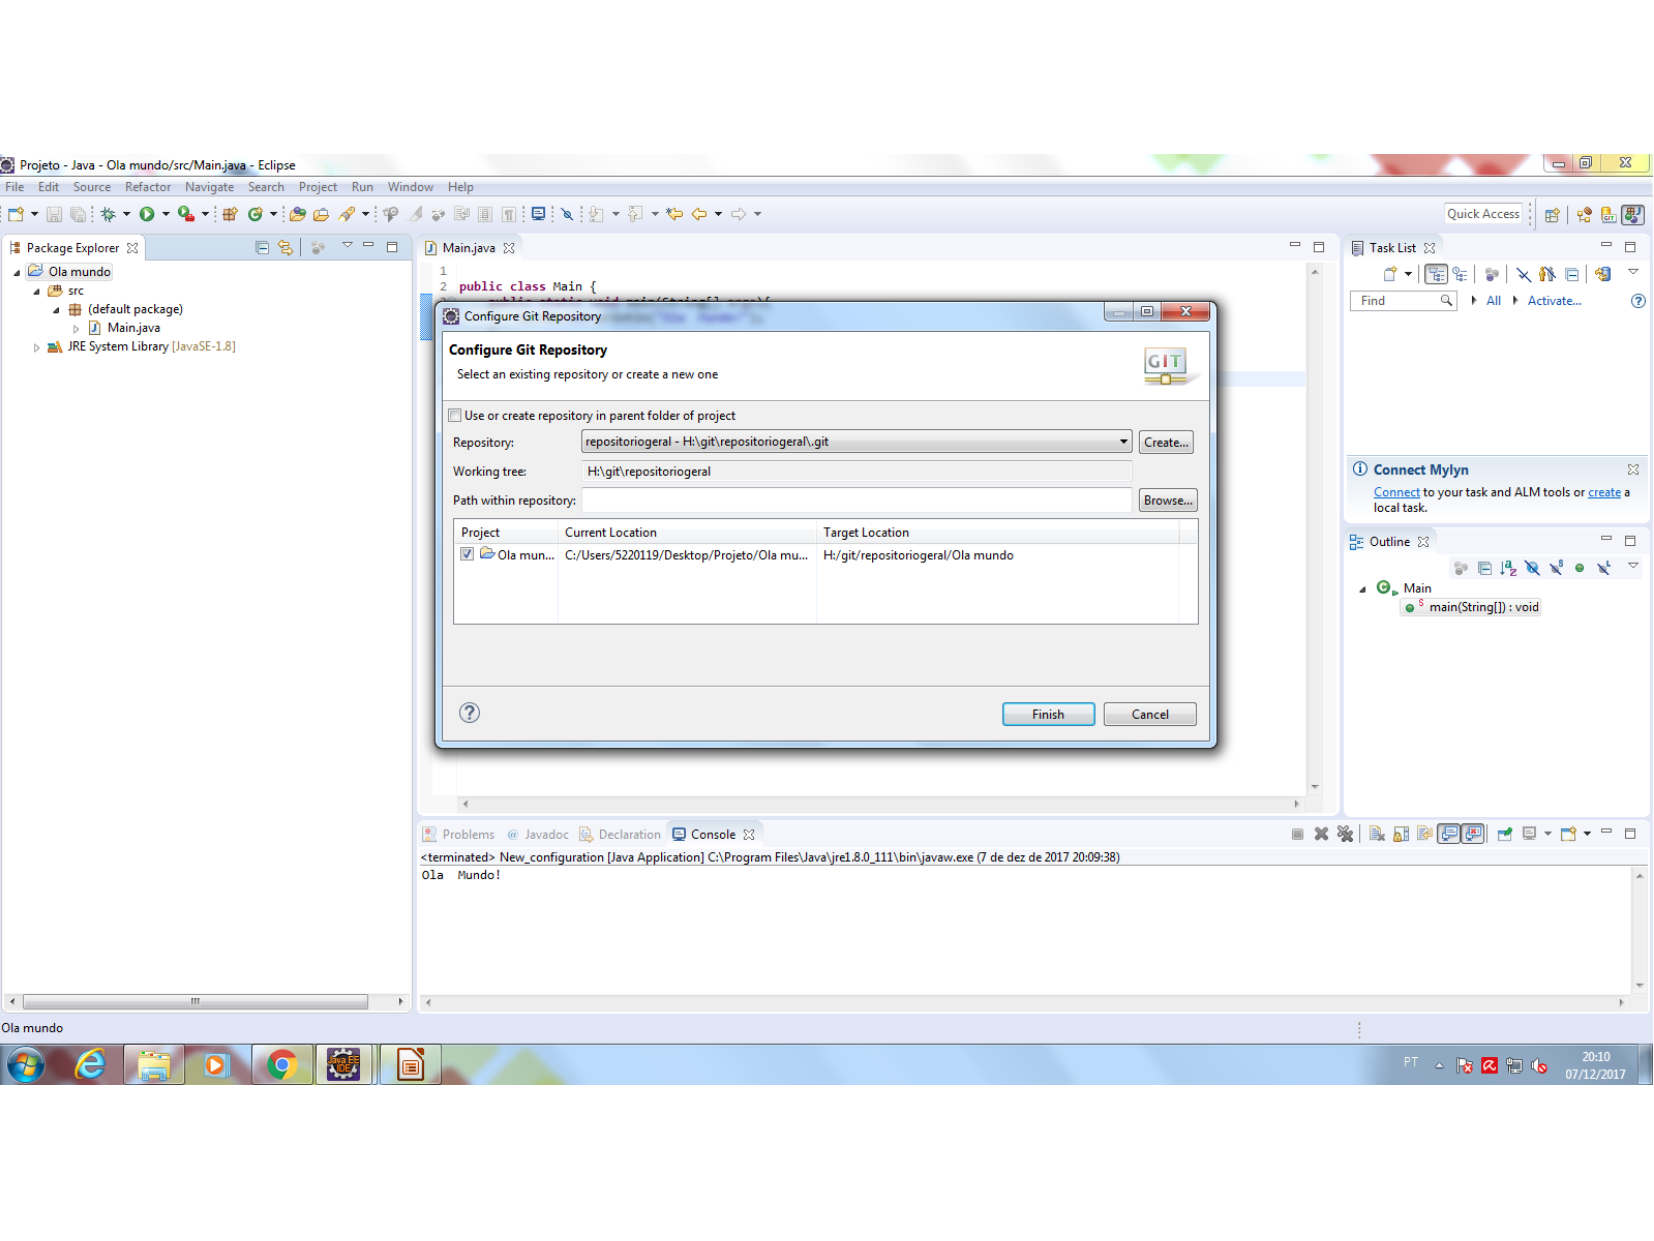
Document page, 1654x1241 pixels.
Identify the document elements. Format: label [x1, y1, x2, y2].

picture [0, 154, 1653, 1085]
